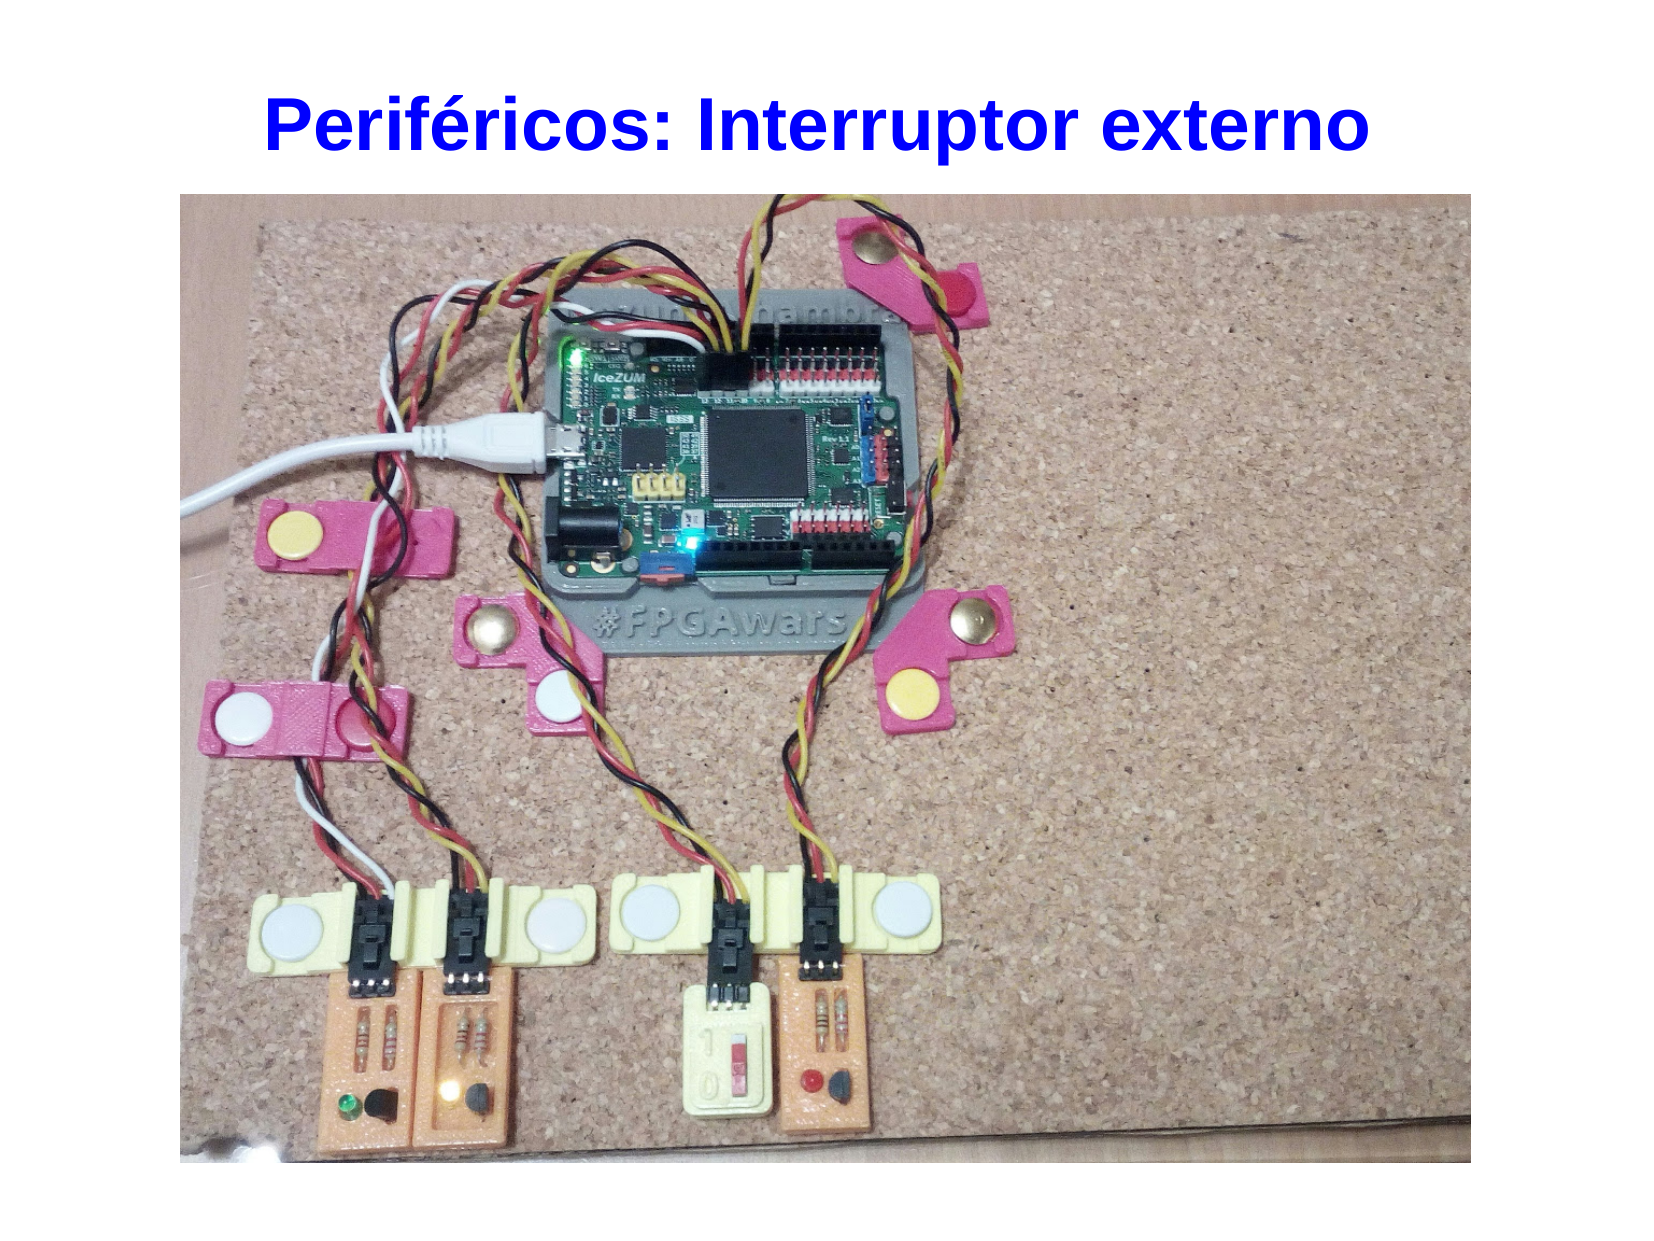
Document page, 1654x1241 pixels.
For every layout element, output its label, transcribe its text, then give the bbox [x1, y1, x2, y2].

picture [180, 194, 1471, 1163]
text_box Periféricos: Interruptor externo [90, 75, 1546, 174]
